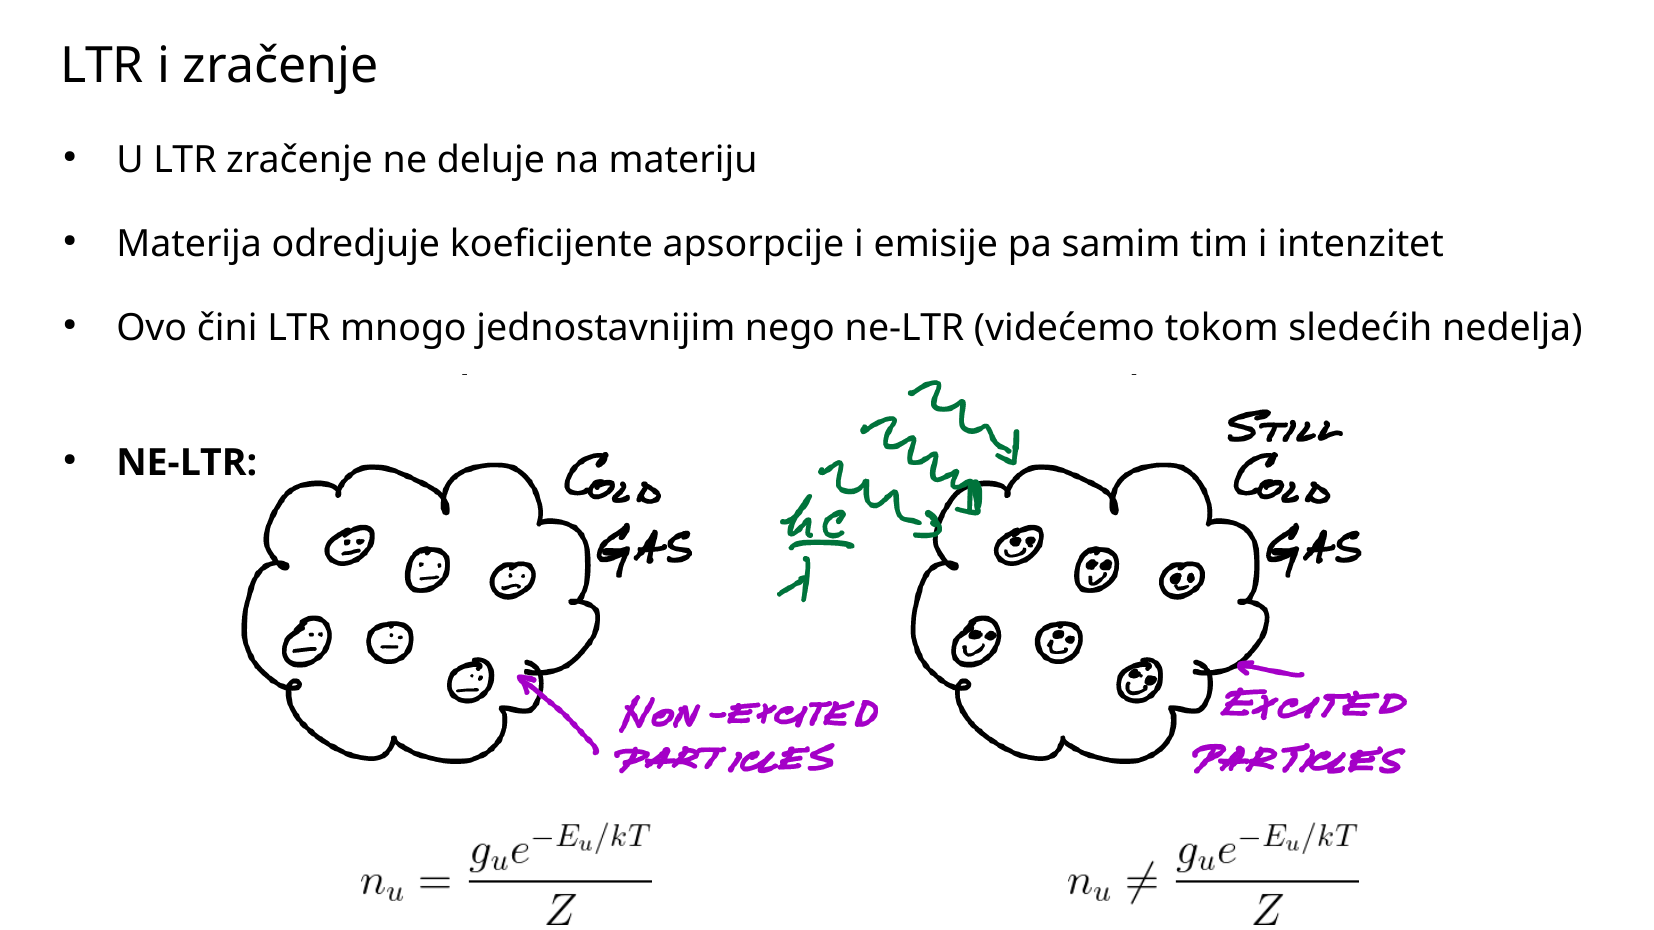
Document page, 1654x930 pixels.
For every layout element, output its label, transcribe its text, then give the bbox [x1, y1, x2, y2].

list U LTR zračenje ne deluje na materiju Materija odredjuje koeficijente apsorpcije i emisije pa samim tim i intenzitet Ovo čini LTR mnogo jednostavnijim nego ne-LTR (videćemo tokom sledećih nedelja) NE-LTR: [45, 132, 1635, 862]
title LTR i zračenje [59, 13, 1648, 113]
picture [361, 862, 652, 925]
picture [1068, 862, 1359, 925]
